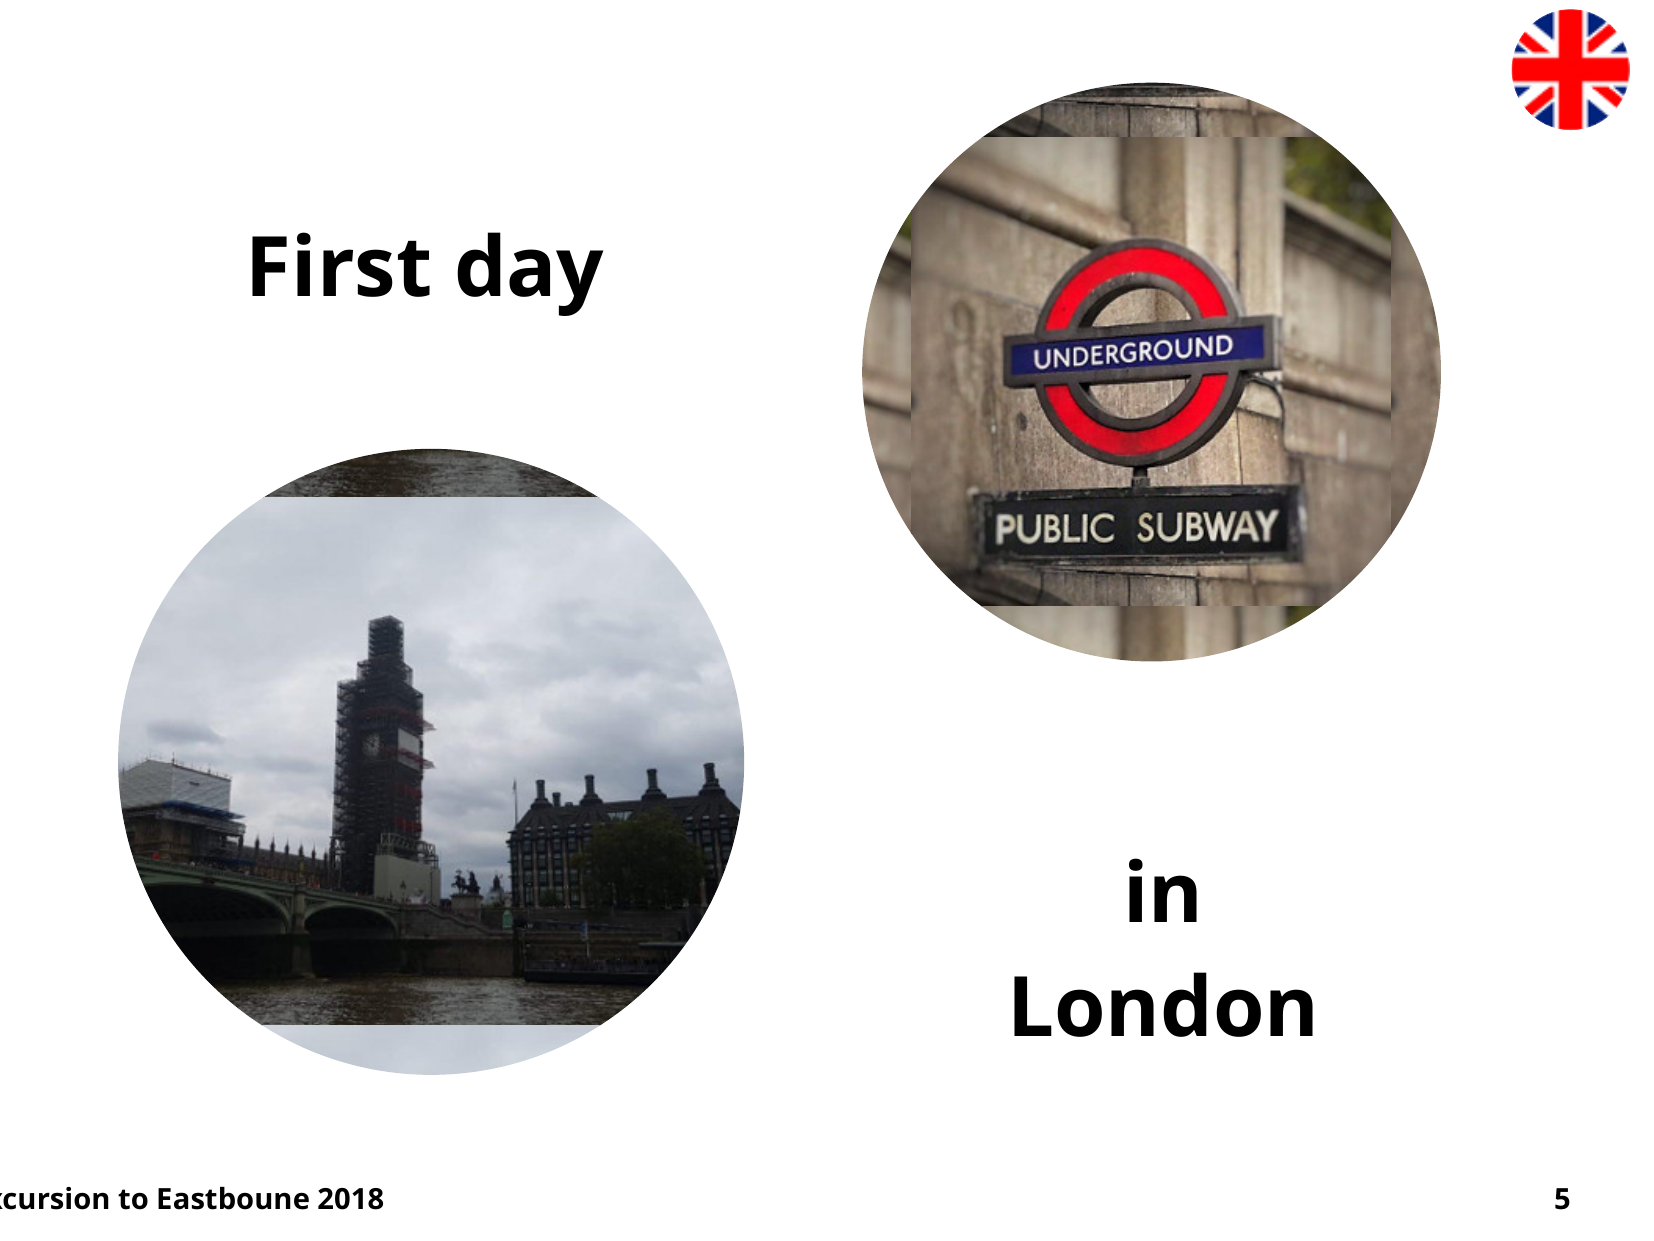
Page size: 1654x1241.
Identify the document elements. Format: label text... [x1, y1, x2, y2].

text_box First day [106, 200, 745, 319]
text_box in London [944, 826, 1382, 945]
text_box [862, 82, 1442, 662]
picture [1511, 9, 1630, 131]
text_box [118, 448, 745, 1075]
